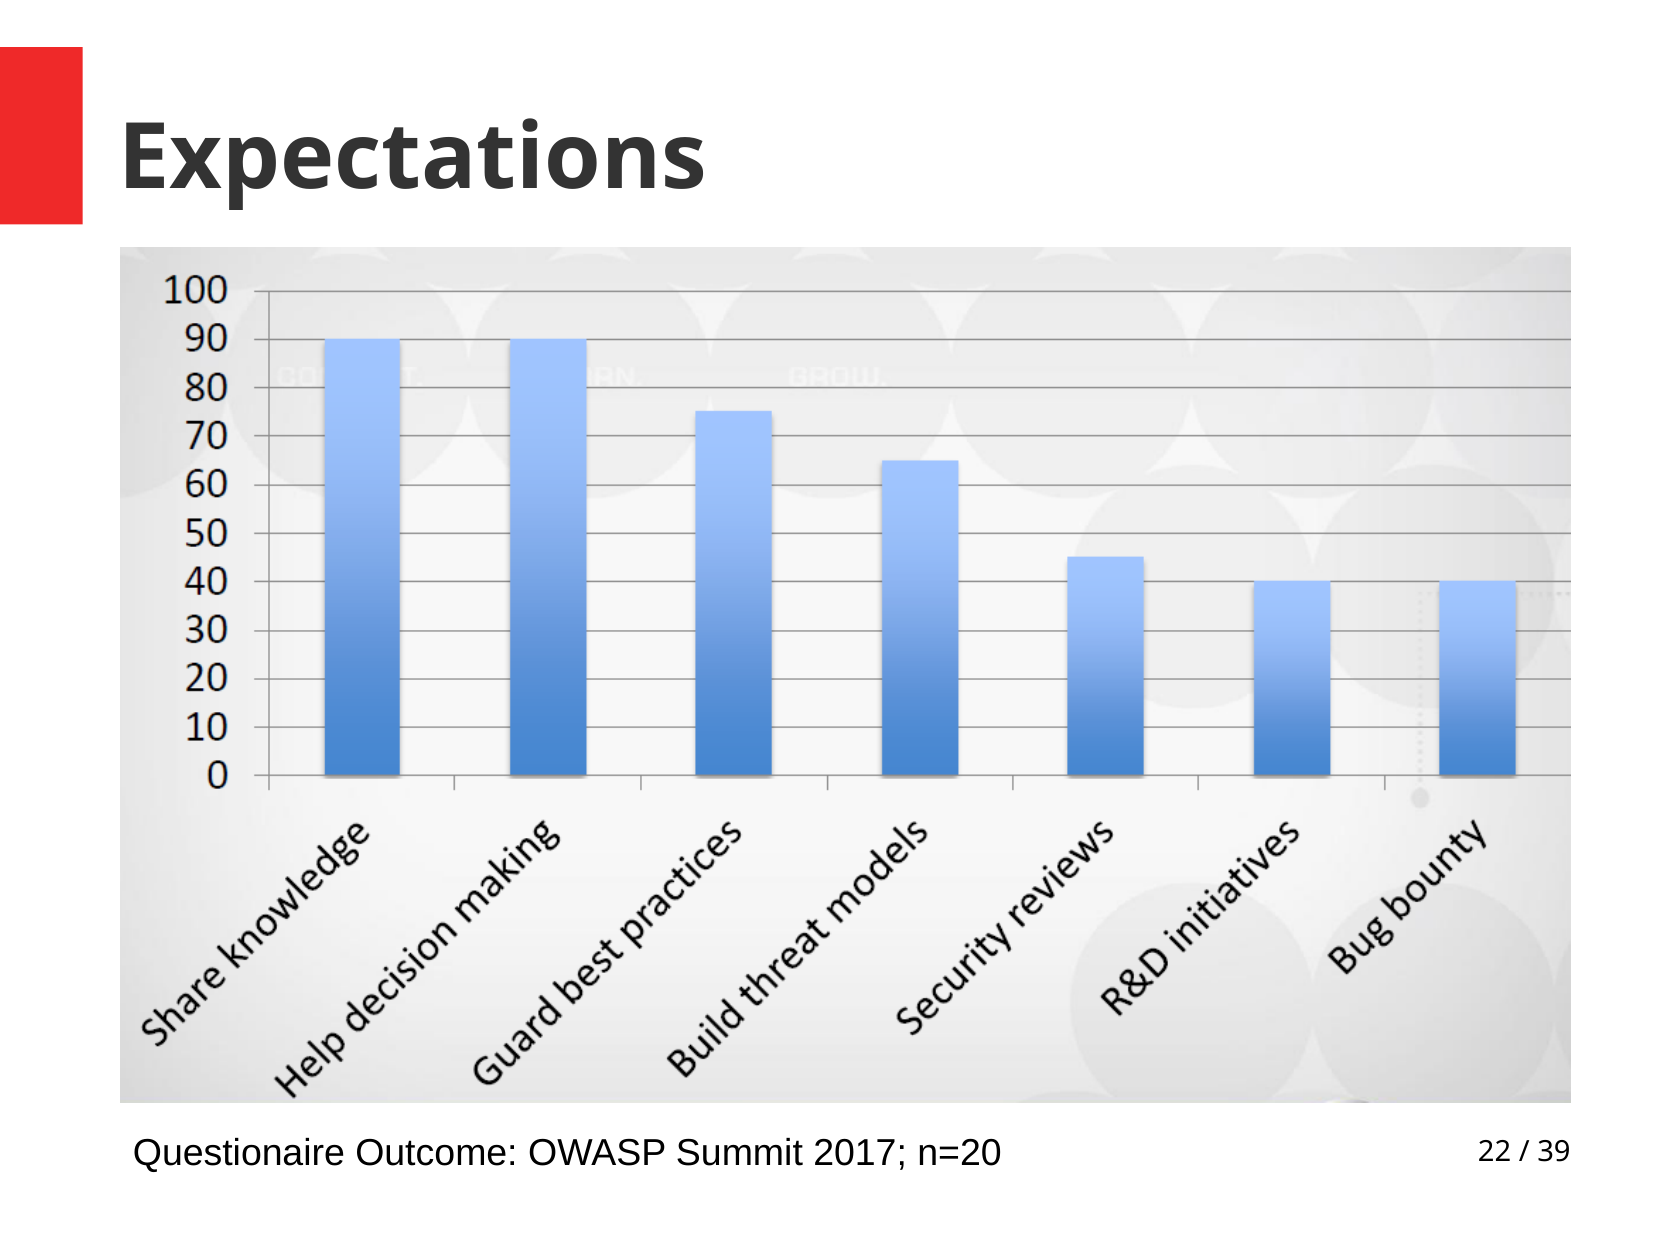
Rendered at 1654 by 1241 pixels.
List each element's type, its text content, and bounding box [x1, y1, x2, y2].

title Expectations [118, 49, 1571, 257]
picture [120, 247, 1571, 1103]
text_box Questionaire Outcome: OWASP Summit 2017; n=20 [118, 1124, 1099, 1241]
